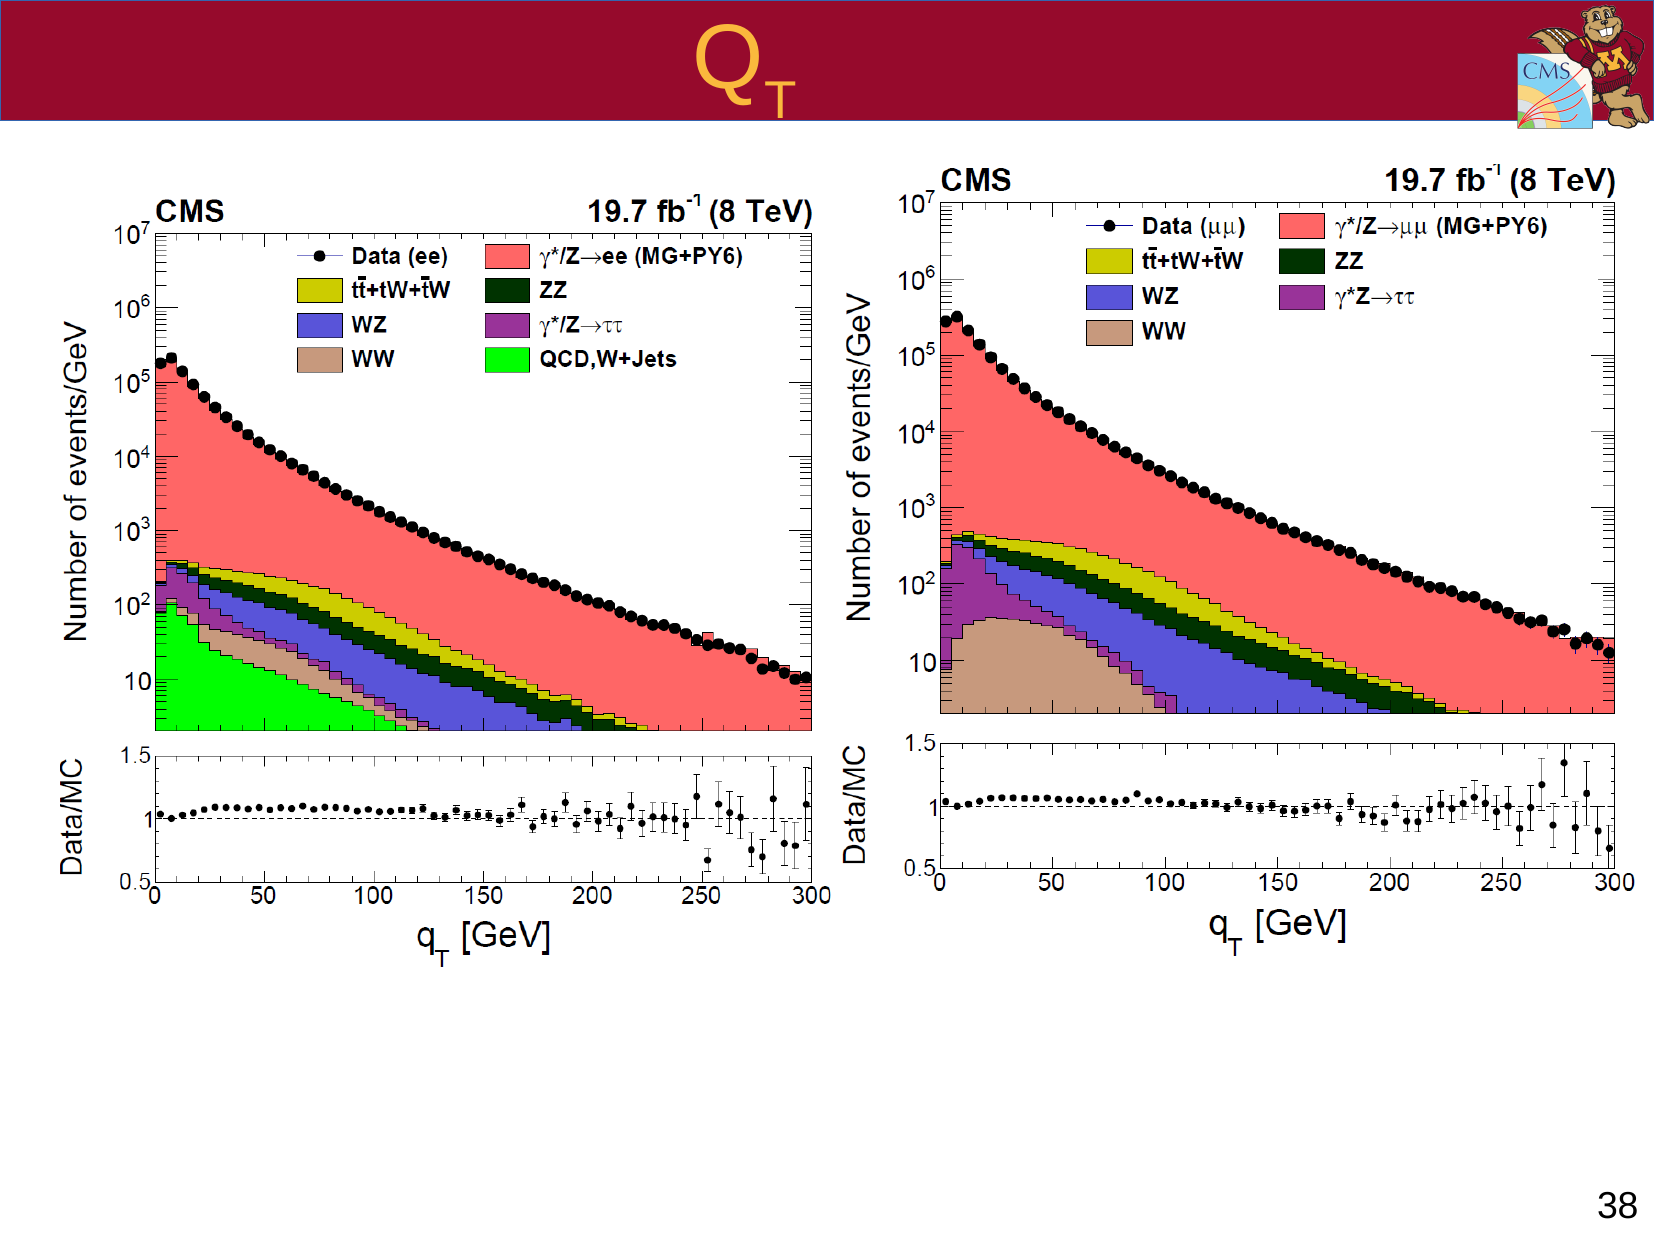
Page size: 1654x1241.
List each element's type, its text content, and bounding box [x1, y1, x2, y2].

picture [60, 194, 835, 971]
title QT [0, 5, 1516, 130]
picture [1515, 0, 1652, 135]
picture [840, 164, 1644, 959]
